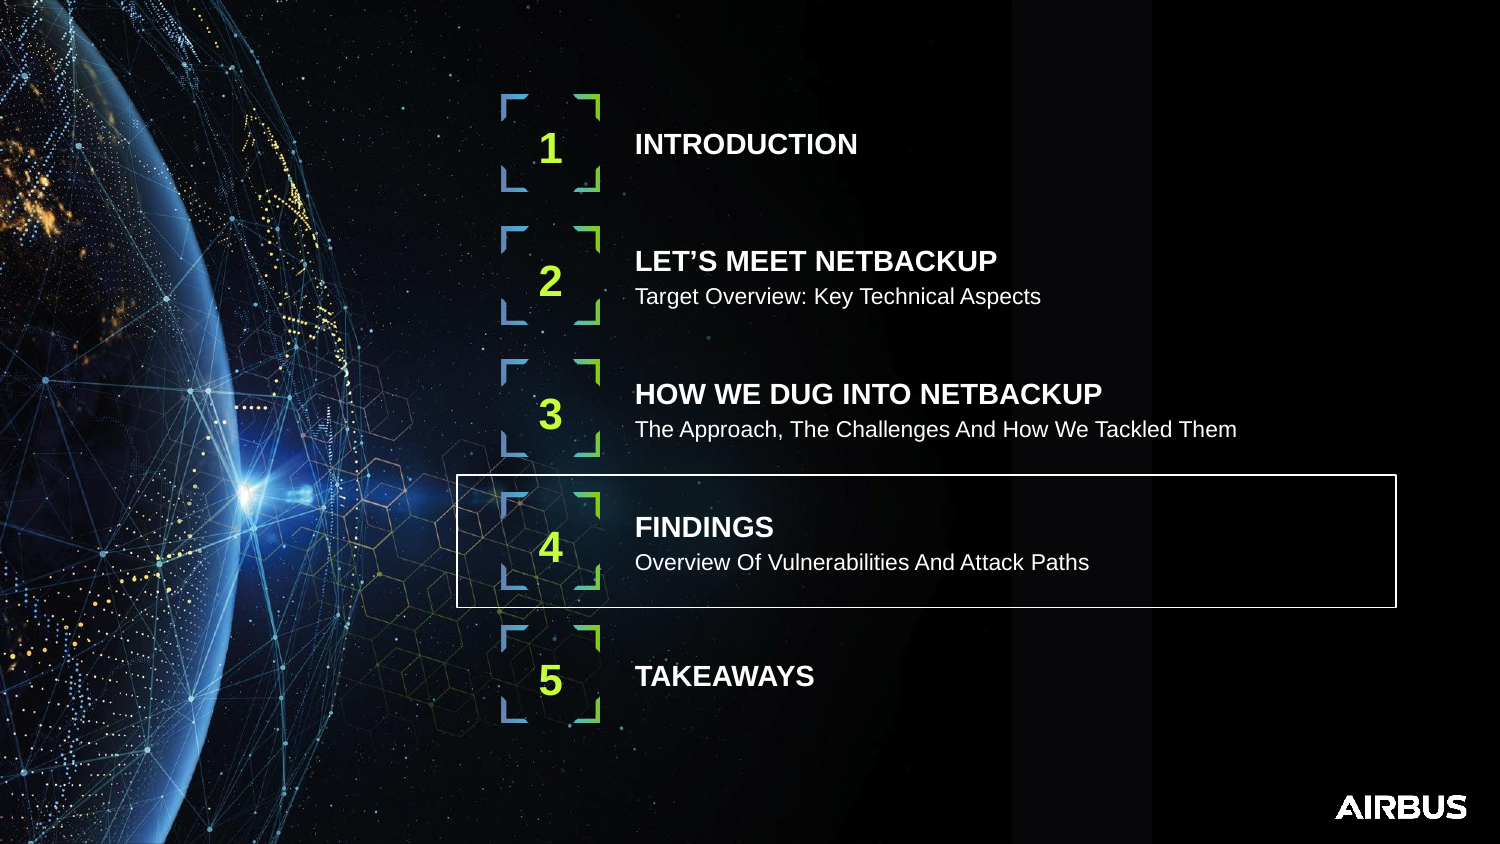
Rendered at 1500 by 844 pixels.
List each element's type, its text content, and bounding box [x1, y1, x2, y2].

text_box TAKEAWAYS [634, 625, 1326, 723]
text_box 3 [510, 372, 591, 444]
text_box INTRODUCTION [634, 94, 1326, 192]
picture [0, 0, 1500, 844]
text_box 5 [510, 638, 591, 710]
text_box 1 [510, 107, 591, 178]
text_box LET’S MEET NETBACKUP Target Overview: Key Technical Aspects [634, 226, 1326, 325]
text_box 2 [510, 240, 591, 311]
text_box 4 [510, 505, 591, 577]
text_box FINDINGS Overview Of Vulnerabilities And Attack Paths [634, 492, 1326, 591]
list HOW WE DUG INTO NETBACKUP The Approach, The Challenges And How We Tackled Them [634, 359, 1326, 458]
